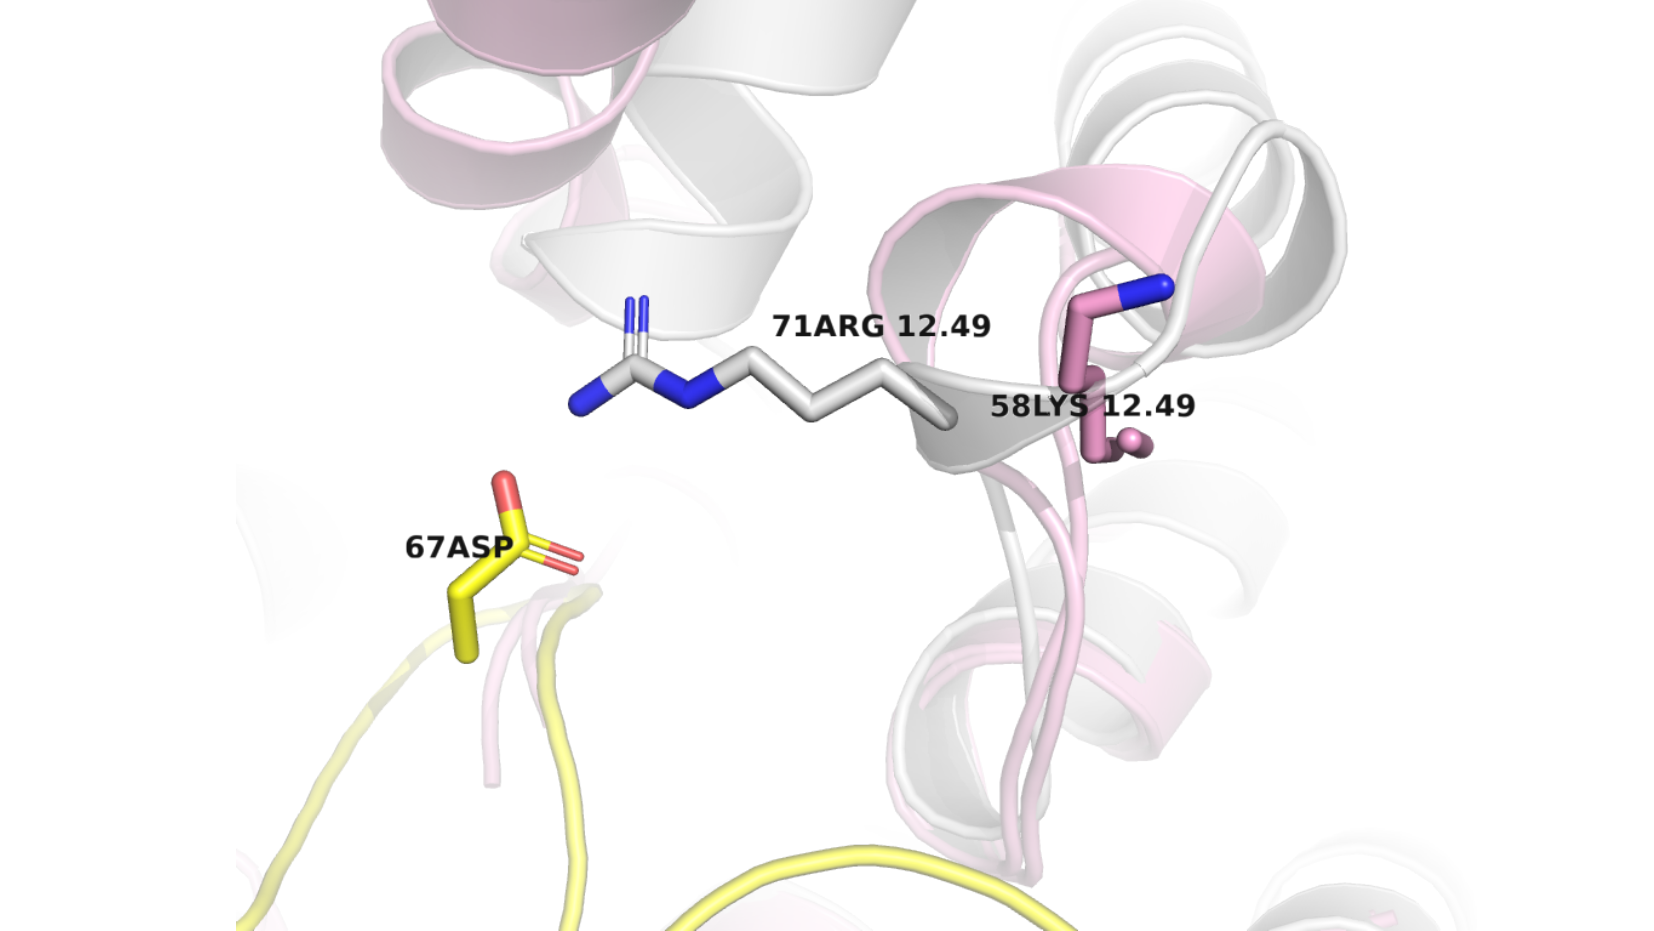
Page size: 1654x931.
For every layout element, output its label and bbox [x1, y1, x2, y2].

picture [236, 0, 1477, 931]
